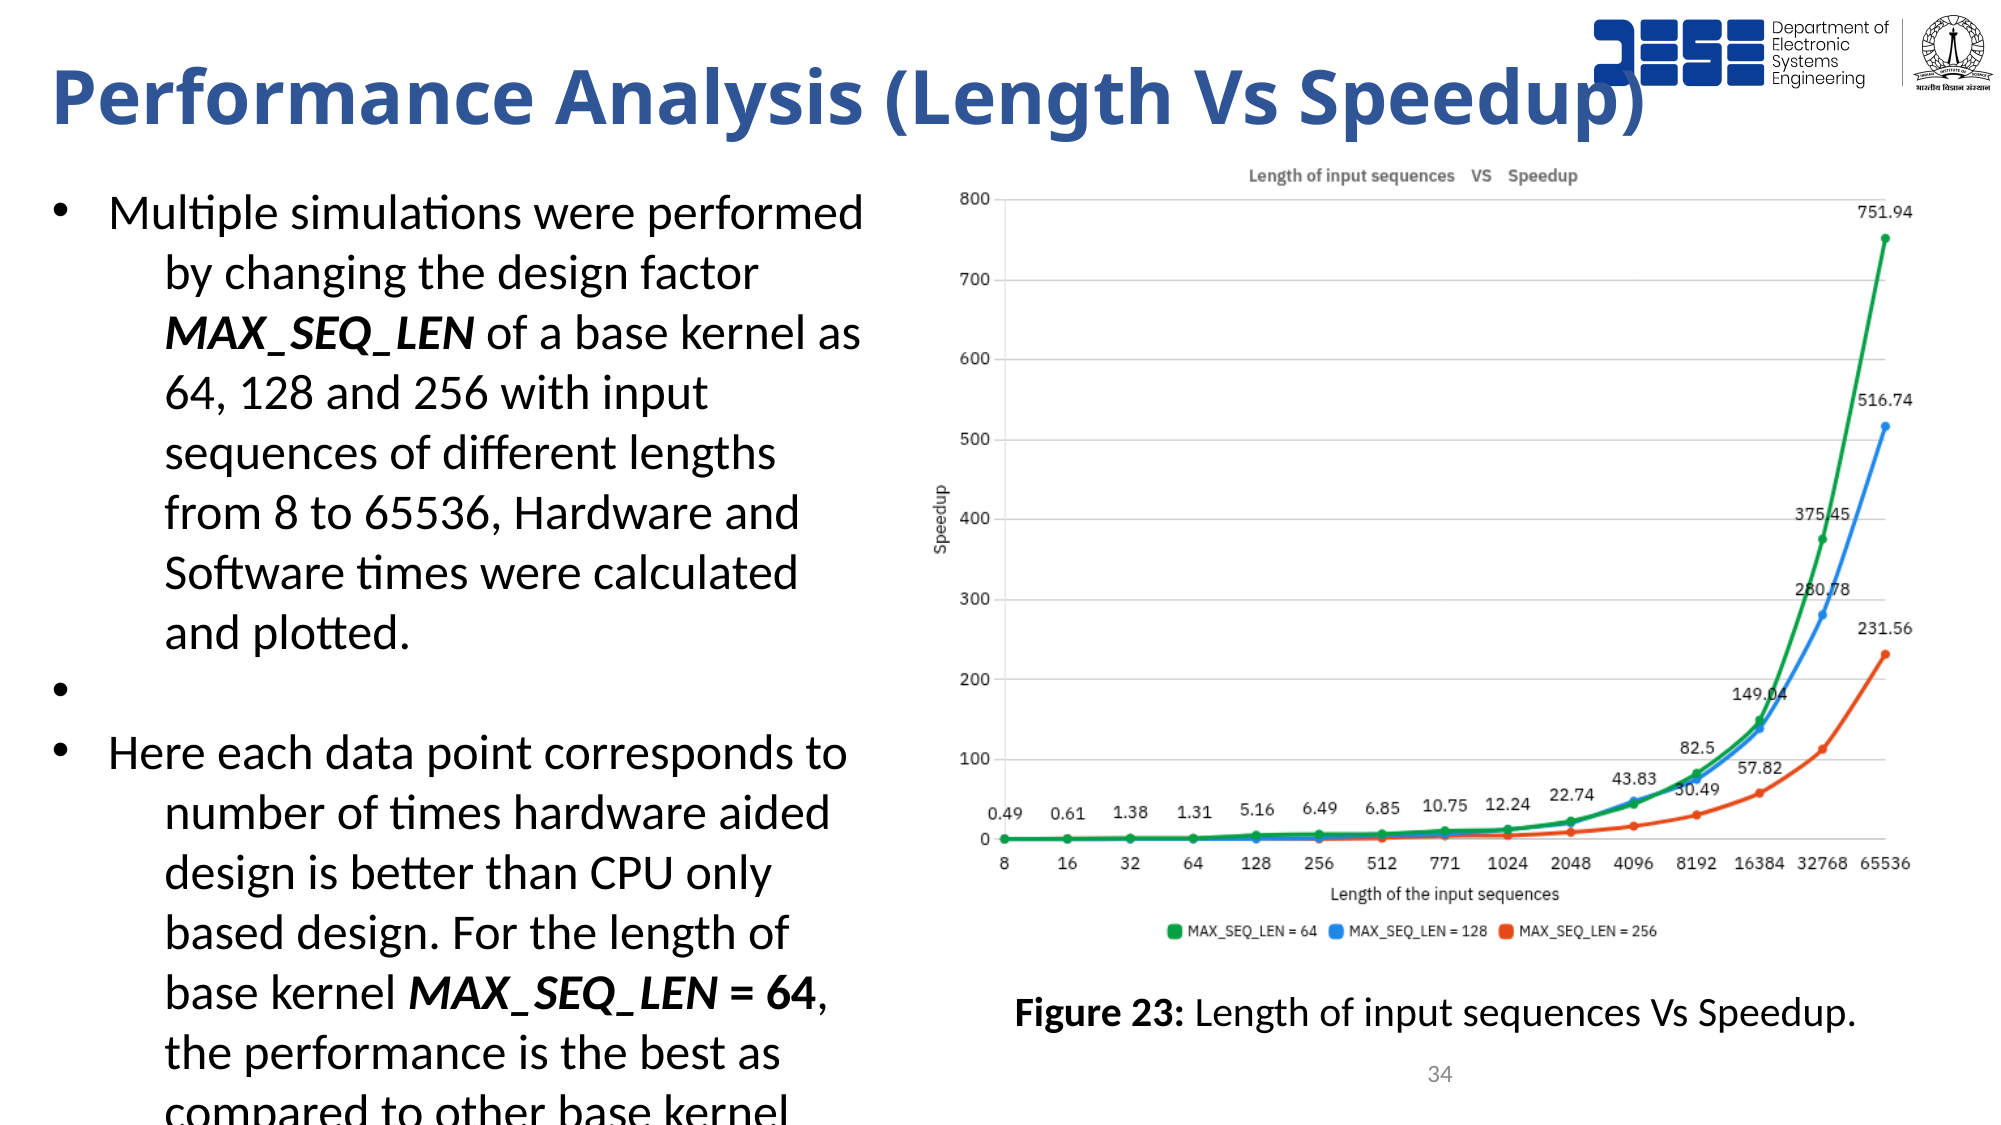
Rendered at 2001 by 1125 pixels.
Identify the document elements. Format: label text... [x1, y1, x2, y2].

text_box Figure 23: Length of input sequences Vs Speedup. [999, 976, 1896, 1043]
picture [912, 159, 1915, 966]
title Performance Analysis (Length Vs Speedup) [35, 28, 1761, 173]
text_box [1412, 1043, 1863, 1103]
text_box Multiple simulations were performed by changing the design factor MAX_SEQ_LEN of a base kernel as 64, 128 and 256 with input sequences of different lengths from 8 to 65536, Hardware and Software times were calculated and plotted. Here each data point corresponds to number of times hardware aided design is better than CPU only based design. For the length of base kernel MAX_SEQ_LEN = 64, the performance is the best as compared to other base kernel lengths. [36, 171, 899, 1096]
